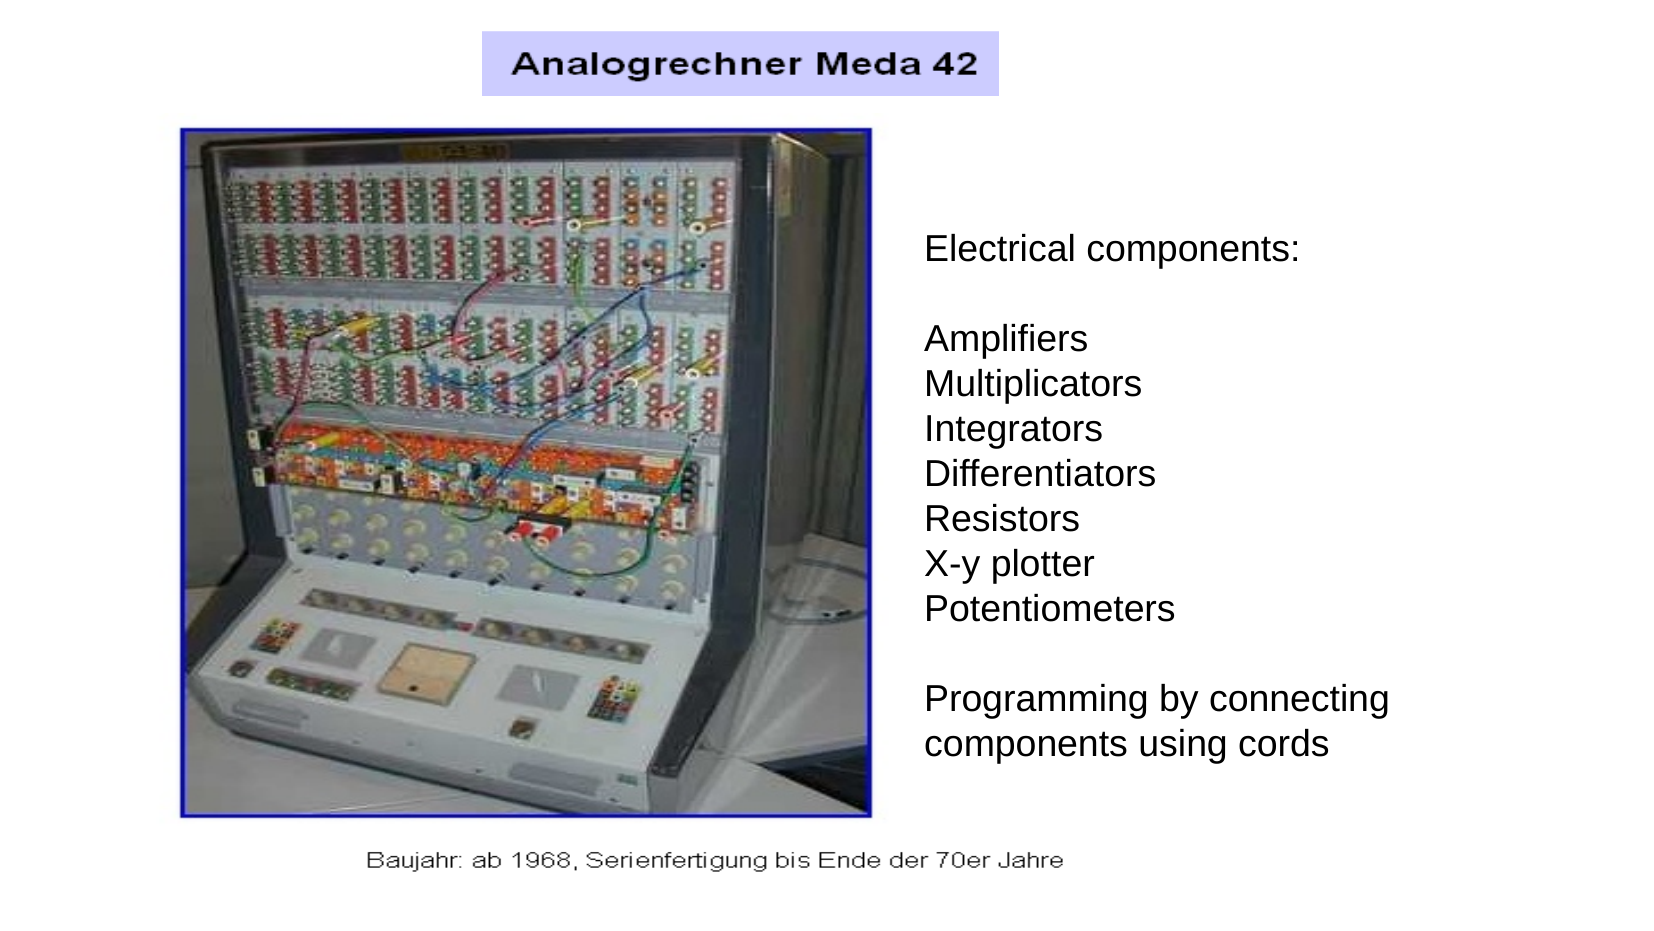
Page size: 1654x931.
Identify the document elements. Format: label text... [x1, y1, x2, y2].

picture [124, 113, 1075, 903]
text_box Electrical components: Amplifiers Multiplicators Integrators Differentiators Resistors X-y plotter Potentiometers Programming by connecting components using cords [909, 216, 1475, 772]
picture [482, 30, 999, 96]
